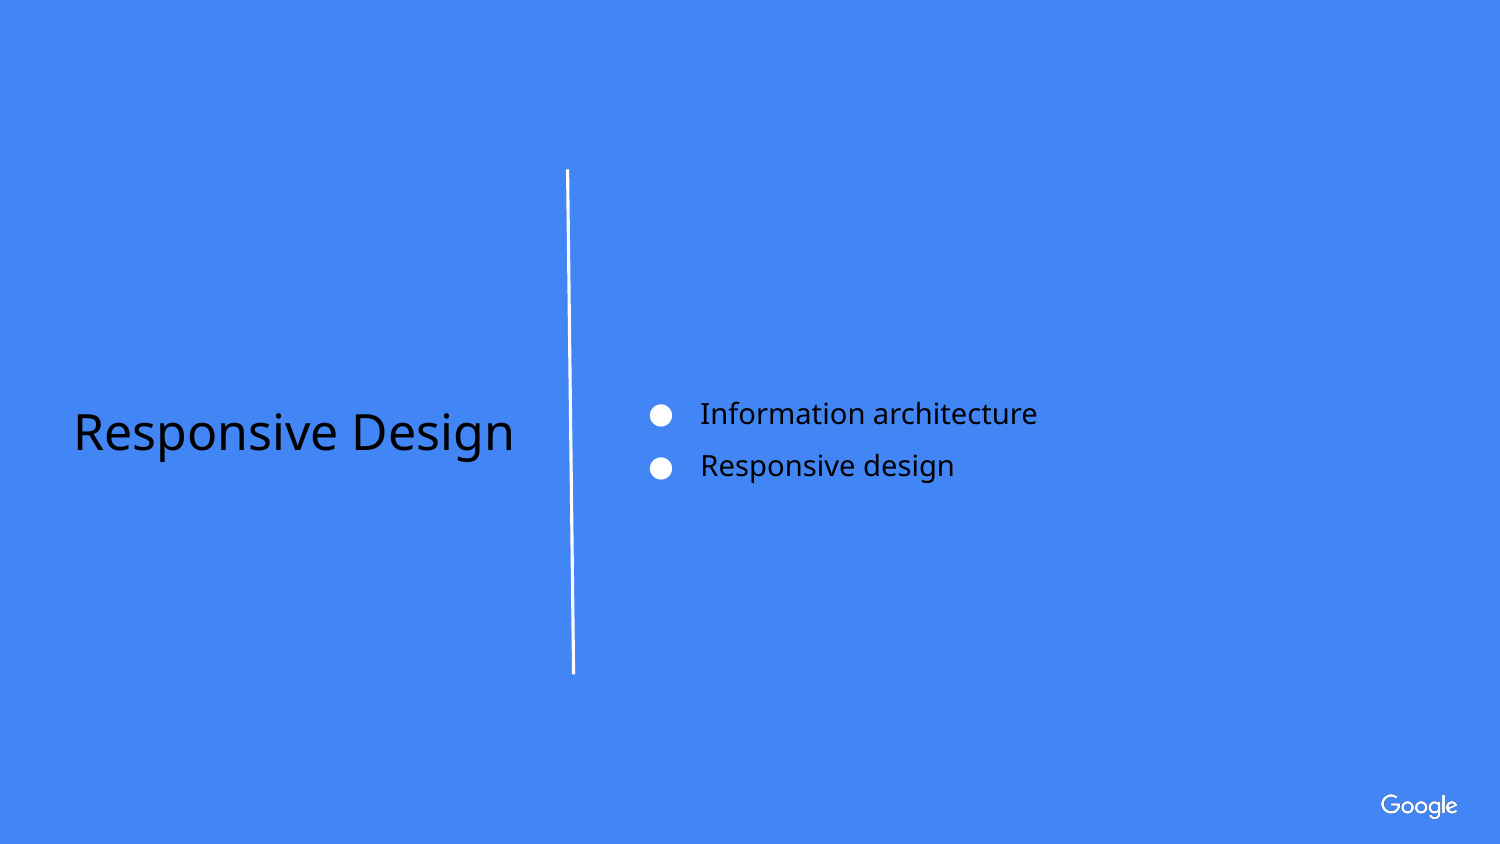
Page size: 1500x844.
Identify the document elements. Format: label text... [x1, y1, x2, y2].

text_box Information architecture Responsive design [610, 362, 1081, 498]
text_box Responsive Design [0, 376, 531, 476]
picture [1381, 794, 1458, 820]
